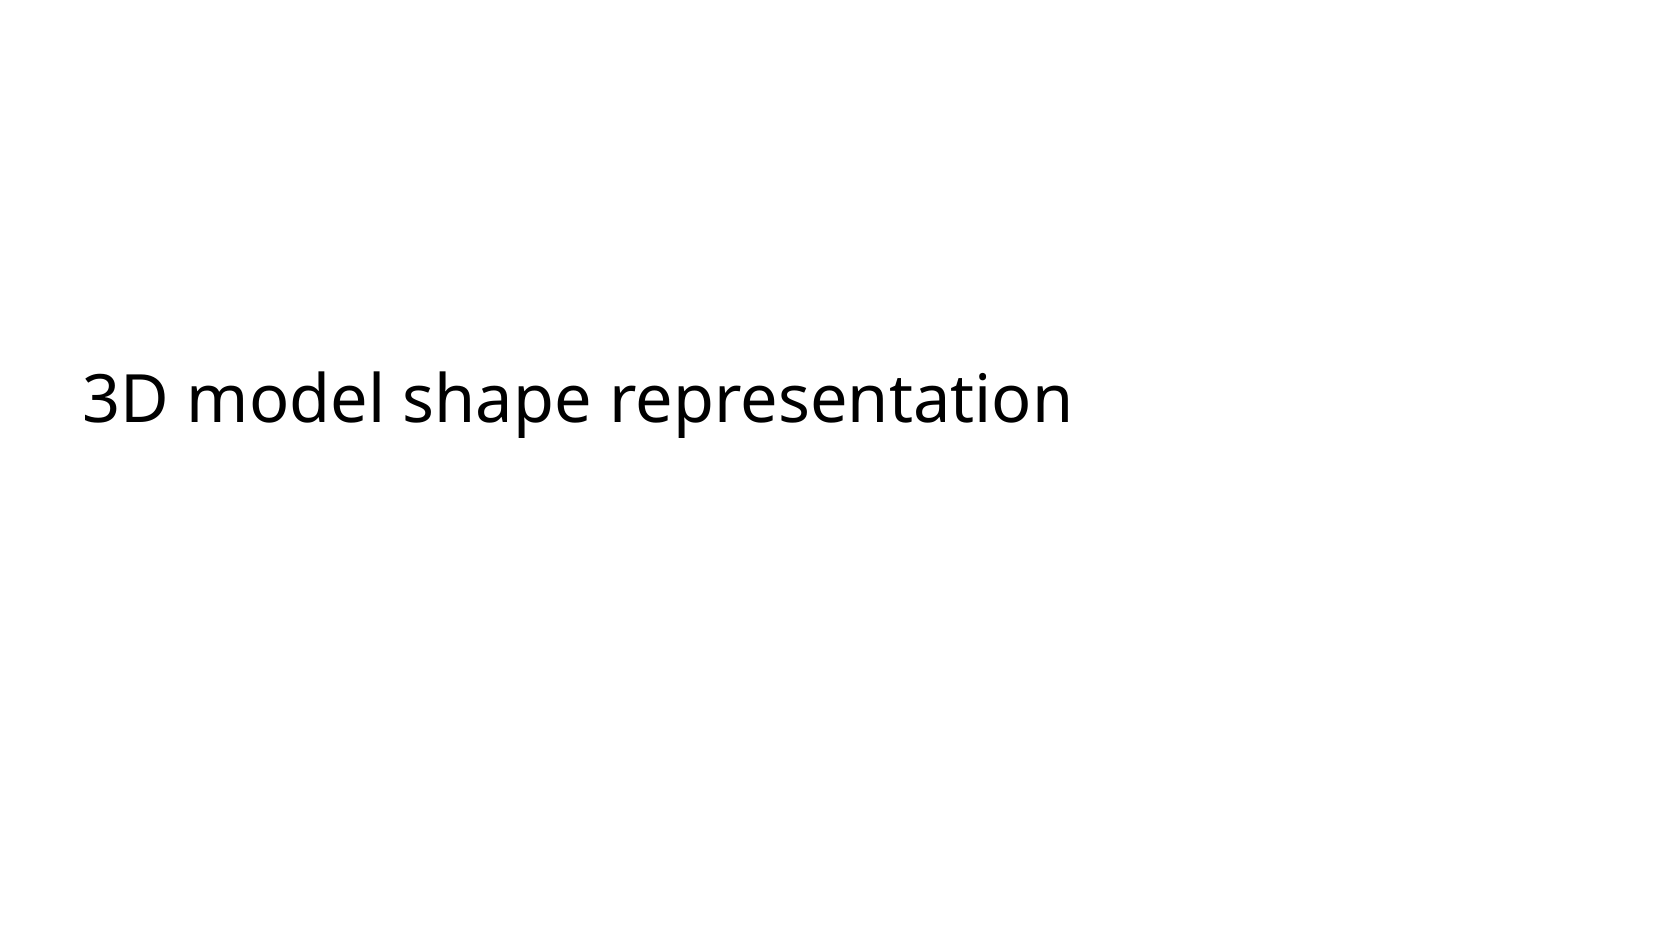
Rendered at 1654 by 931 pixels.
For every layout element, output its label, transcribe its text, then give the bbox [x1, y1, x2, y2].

subtitle 3D model shape representation [82, 37, 1571, 757]
